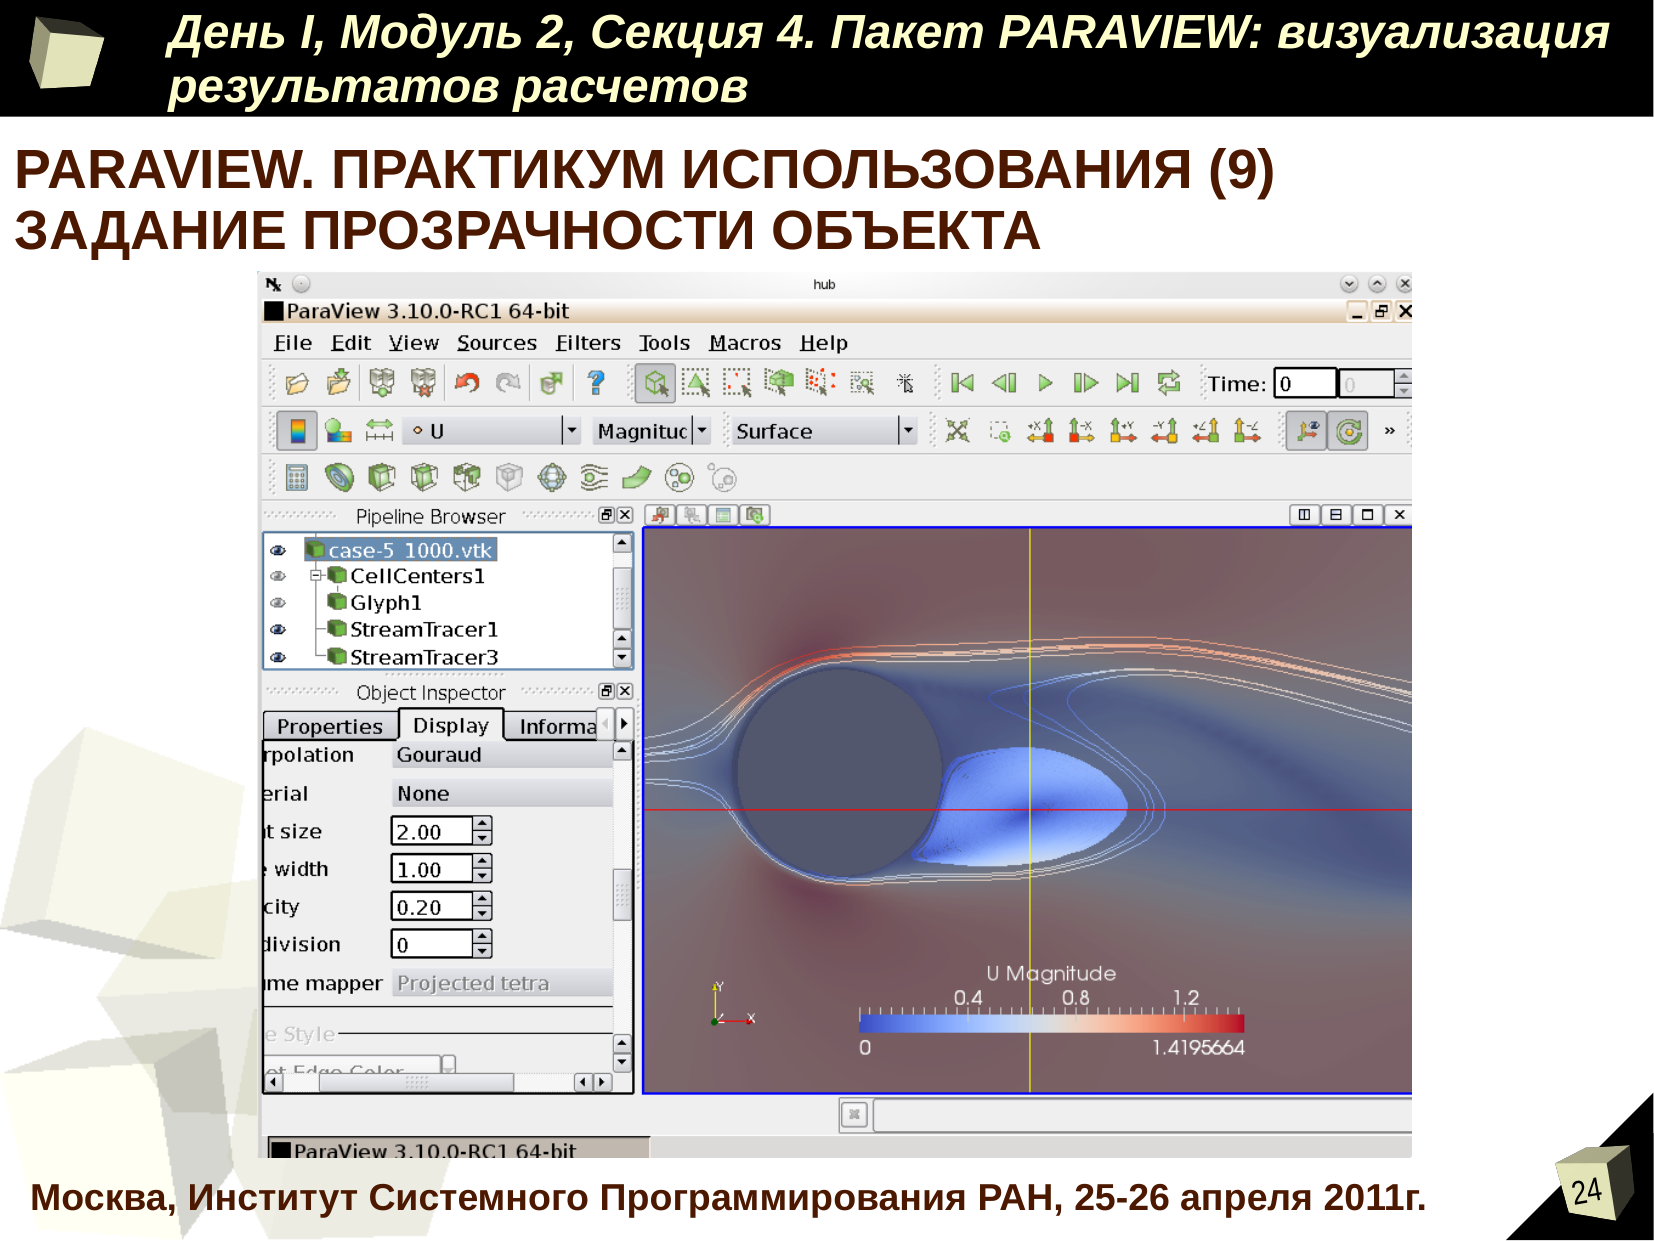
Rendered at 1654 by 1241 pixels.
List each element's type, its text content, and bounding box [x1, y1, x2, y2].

text_box PARAVIEW. ПРАКТИКУМ ИСПОЛЬЗОВАНИЯ (9) ЗАДАНИЕ ПРОЗРАЧНОСТИ ОБЪЕКТА [0, 130, 1654, 270]
picture [464, 1193, 472, 1198]
picture [0, 271, 1412, 1241]
